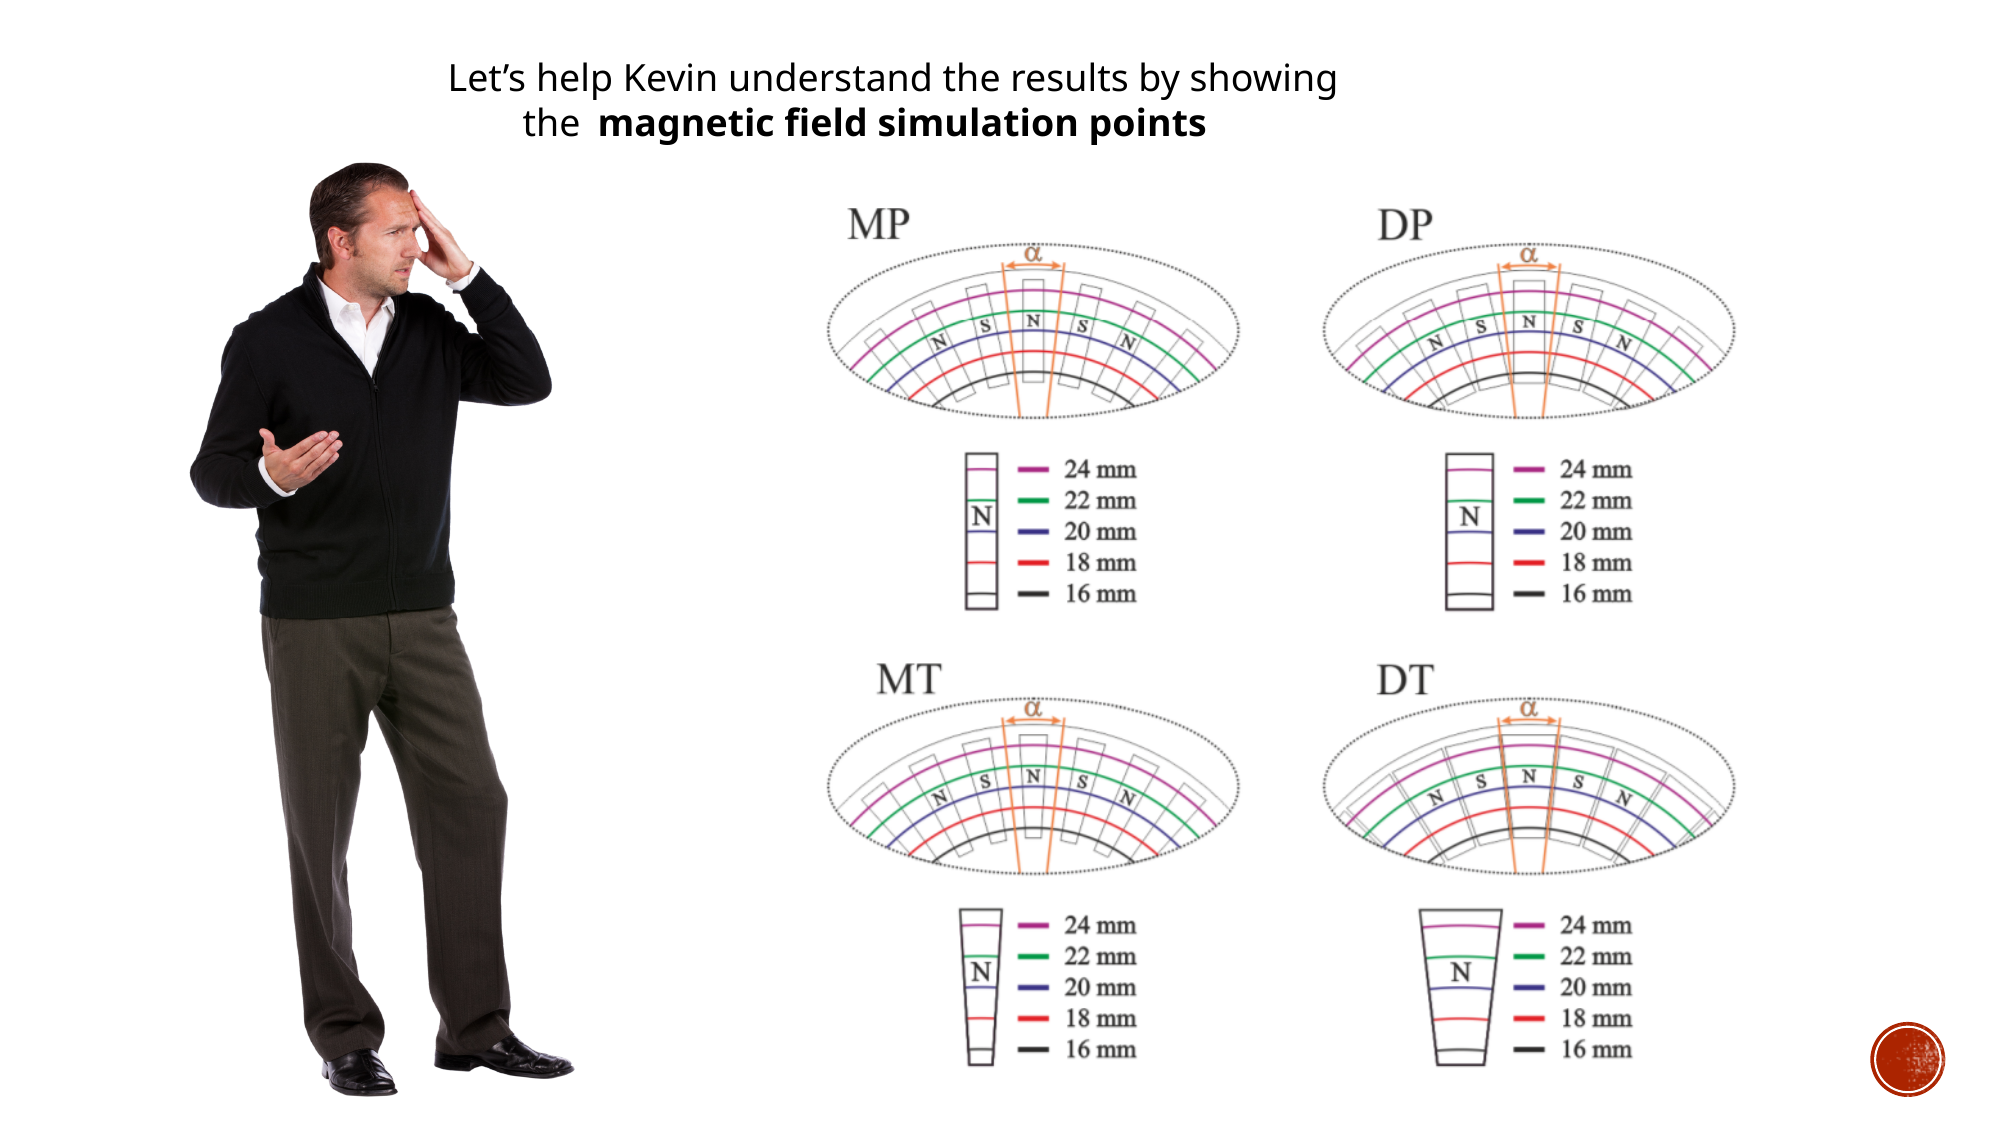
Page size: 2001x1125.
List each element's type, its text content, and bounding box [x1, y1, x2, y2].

text_box Let’s help Kevin understand the results by showing the magnetic field simulation points [432, 46, 1407, 153]
picture [189, 162, 575, 1097]
picture [782, 180, 1783, 1079]
